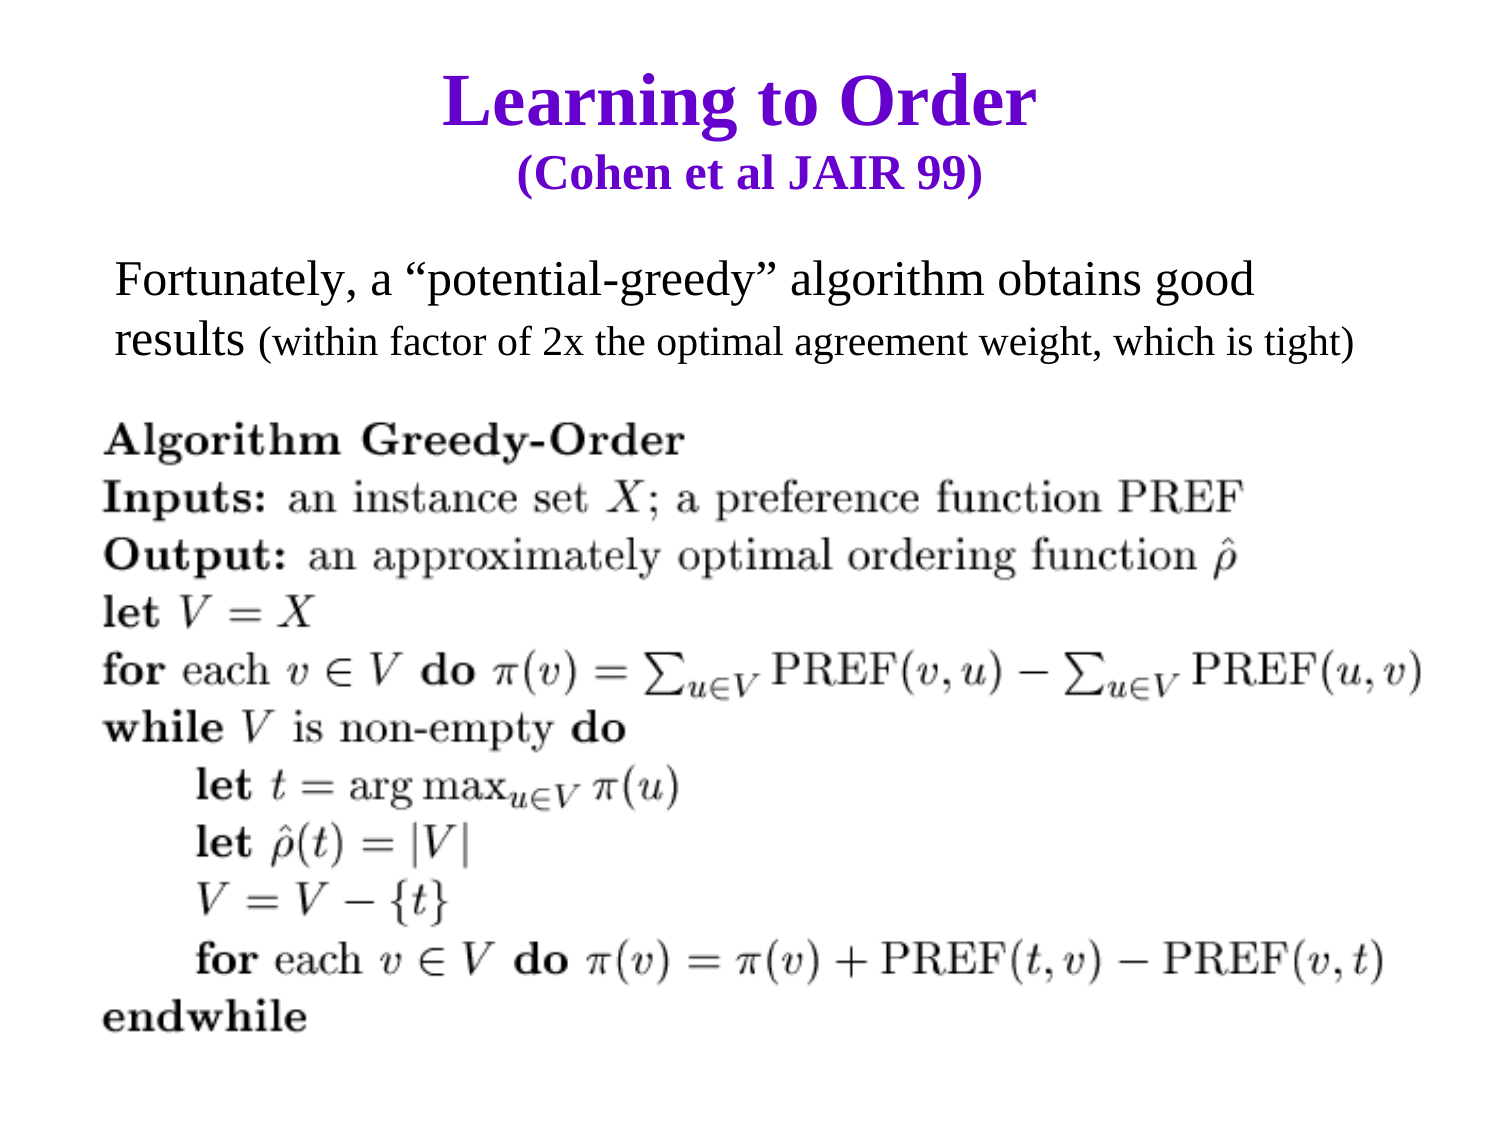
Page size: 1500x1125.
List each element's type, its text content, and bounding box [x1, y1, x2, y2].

title Learning to Order (Cohen et al JAIR 99) [112, 62, 1388, 188]
text_box Fortunately, a “potential-greedy” algorithm obtains good results (within factor of 2x the optimal agreement weight, which is tight) [99, 237, 1413, 373]
picture [37, 399, 1500, 1081]
